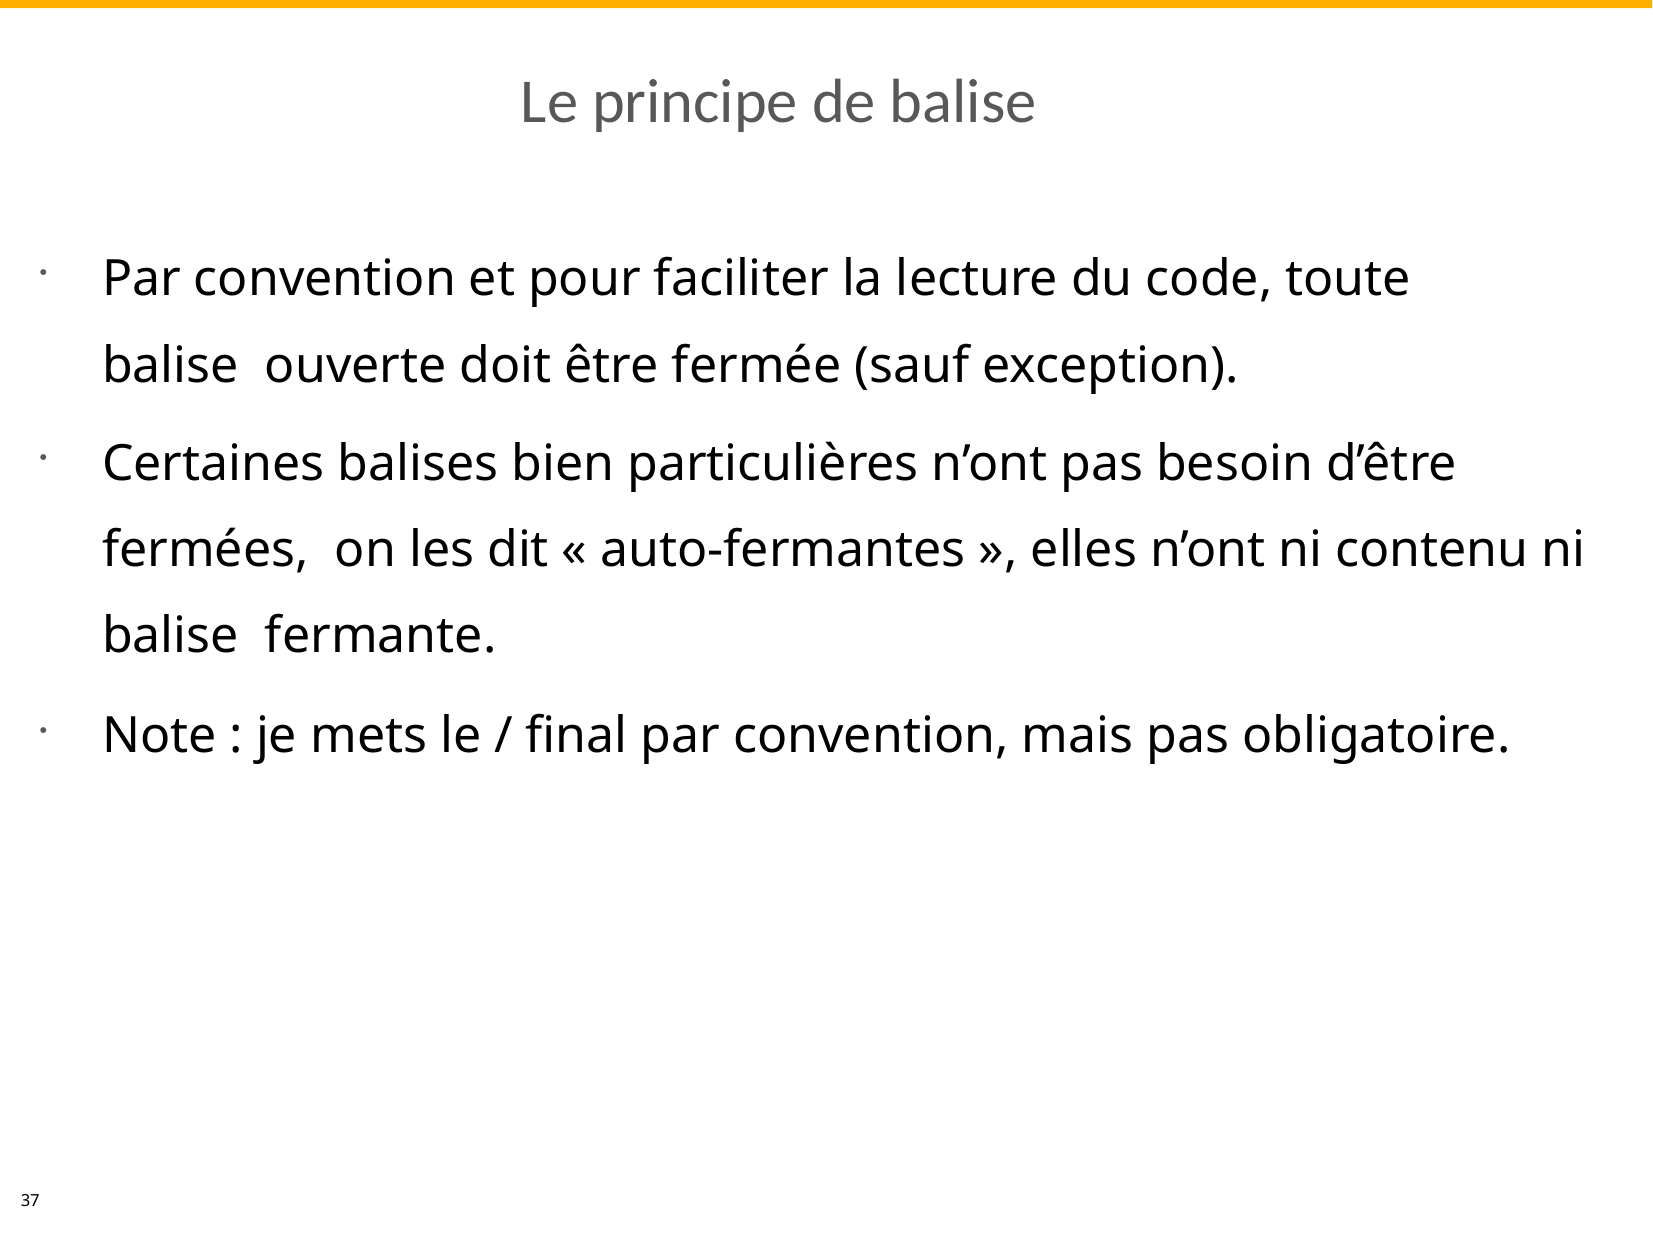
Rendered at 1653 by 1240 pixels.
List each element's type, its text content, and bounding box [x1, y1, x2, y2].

text_box 37 [18, 1187, 42, 1210]
title Le principe de balise [518, 58, 1142, 268]
text_box Par convention et pour faciliter la lecture du code, toute balise ouverte doit être fermée (sauf exception). Certaines balises bien particulières n’ont pas besoin d’être fermées, on les dit « auto-fermantes », elles n’ont ni contenu ni balise fermante. Note : je mets le / final par convention, mais pas obligatoire. [37, 216, 1605, 1092]
